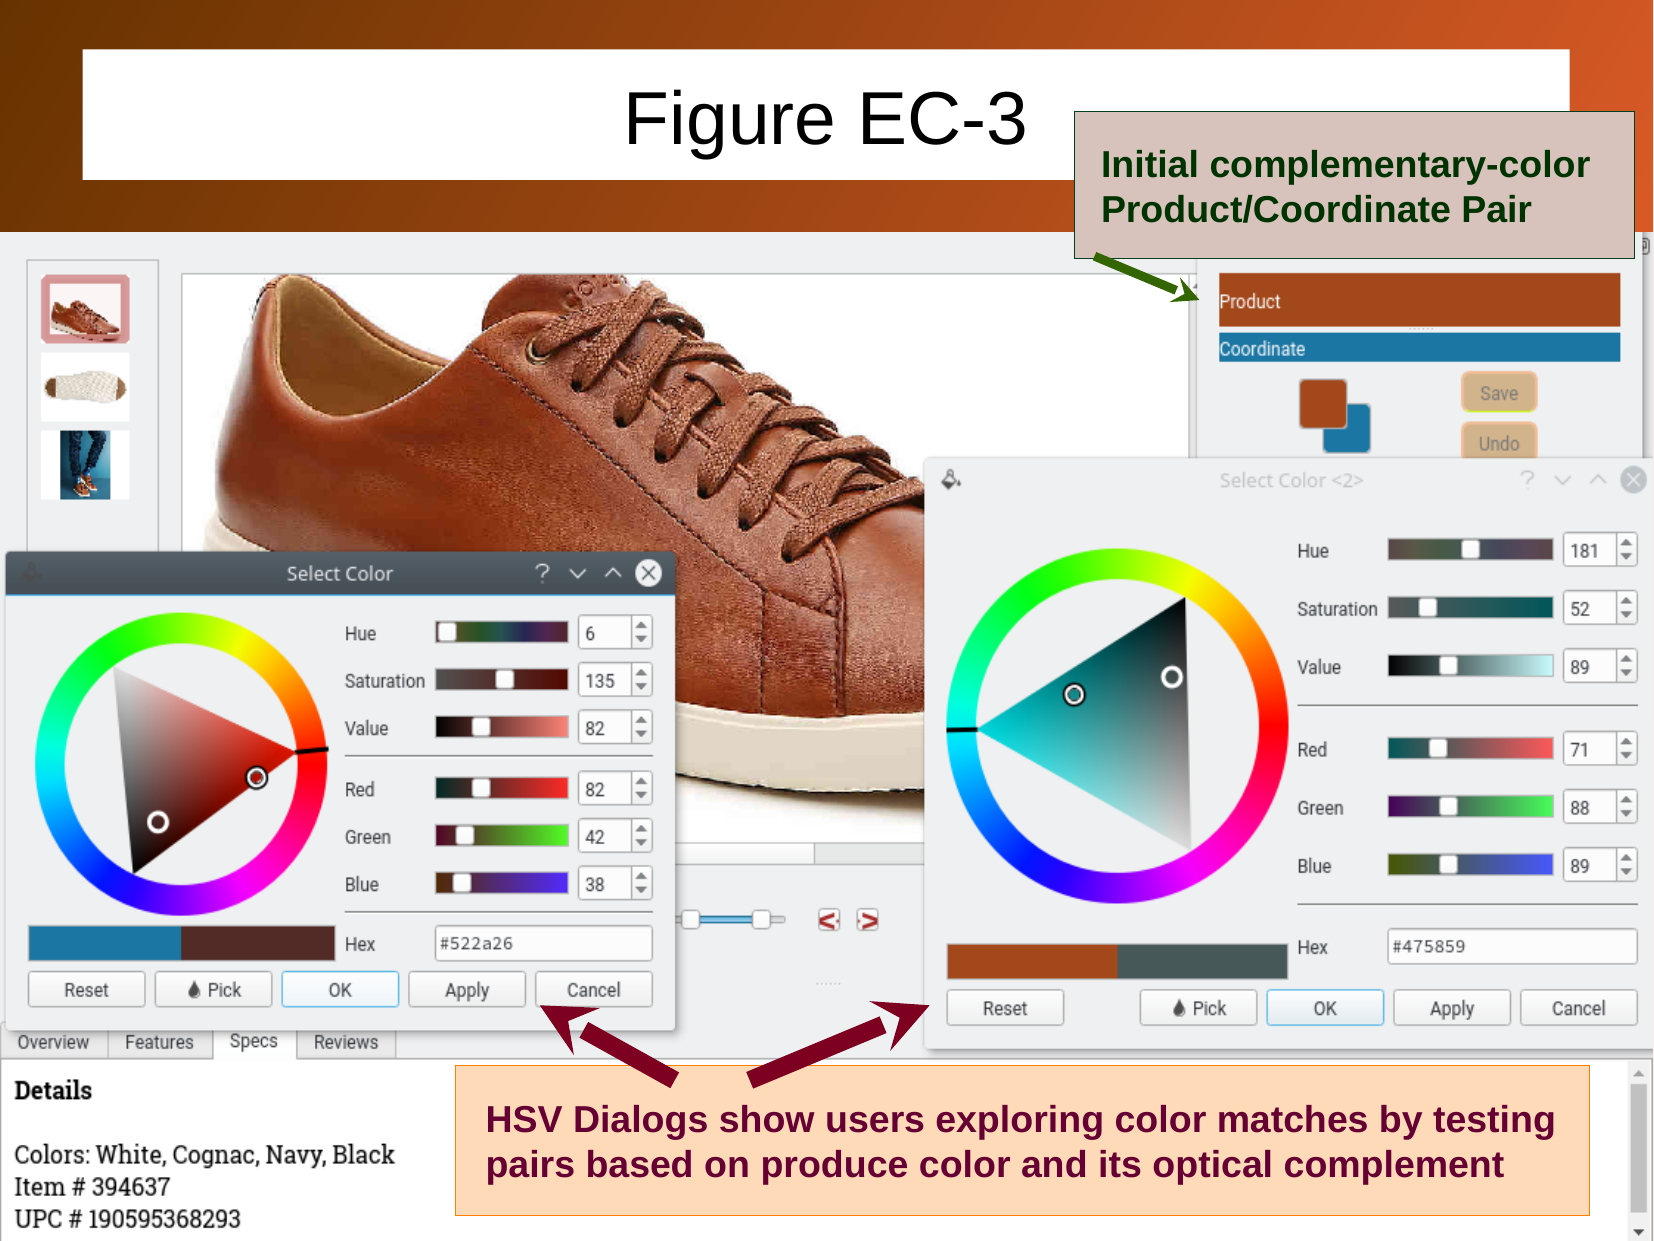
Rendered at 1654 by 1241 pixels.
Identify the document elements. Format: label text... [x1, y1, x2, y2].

text_box HSV Dialogs show users exploring color matches by testing pairs based on produce color and its optical complement [455, 1065, 1590, 1216]
text_box Initial complementary-color Product/Coordinate Pair [1074, 111, 1635, 259]
text_box Figure EC-3 [82, 49, 1570, 180]
picture [0, 232, 1653, 1241]
